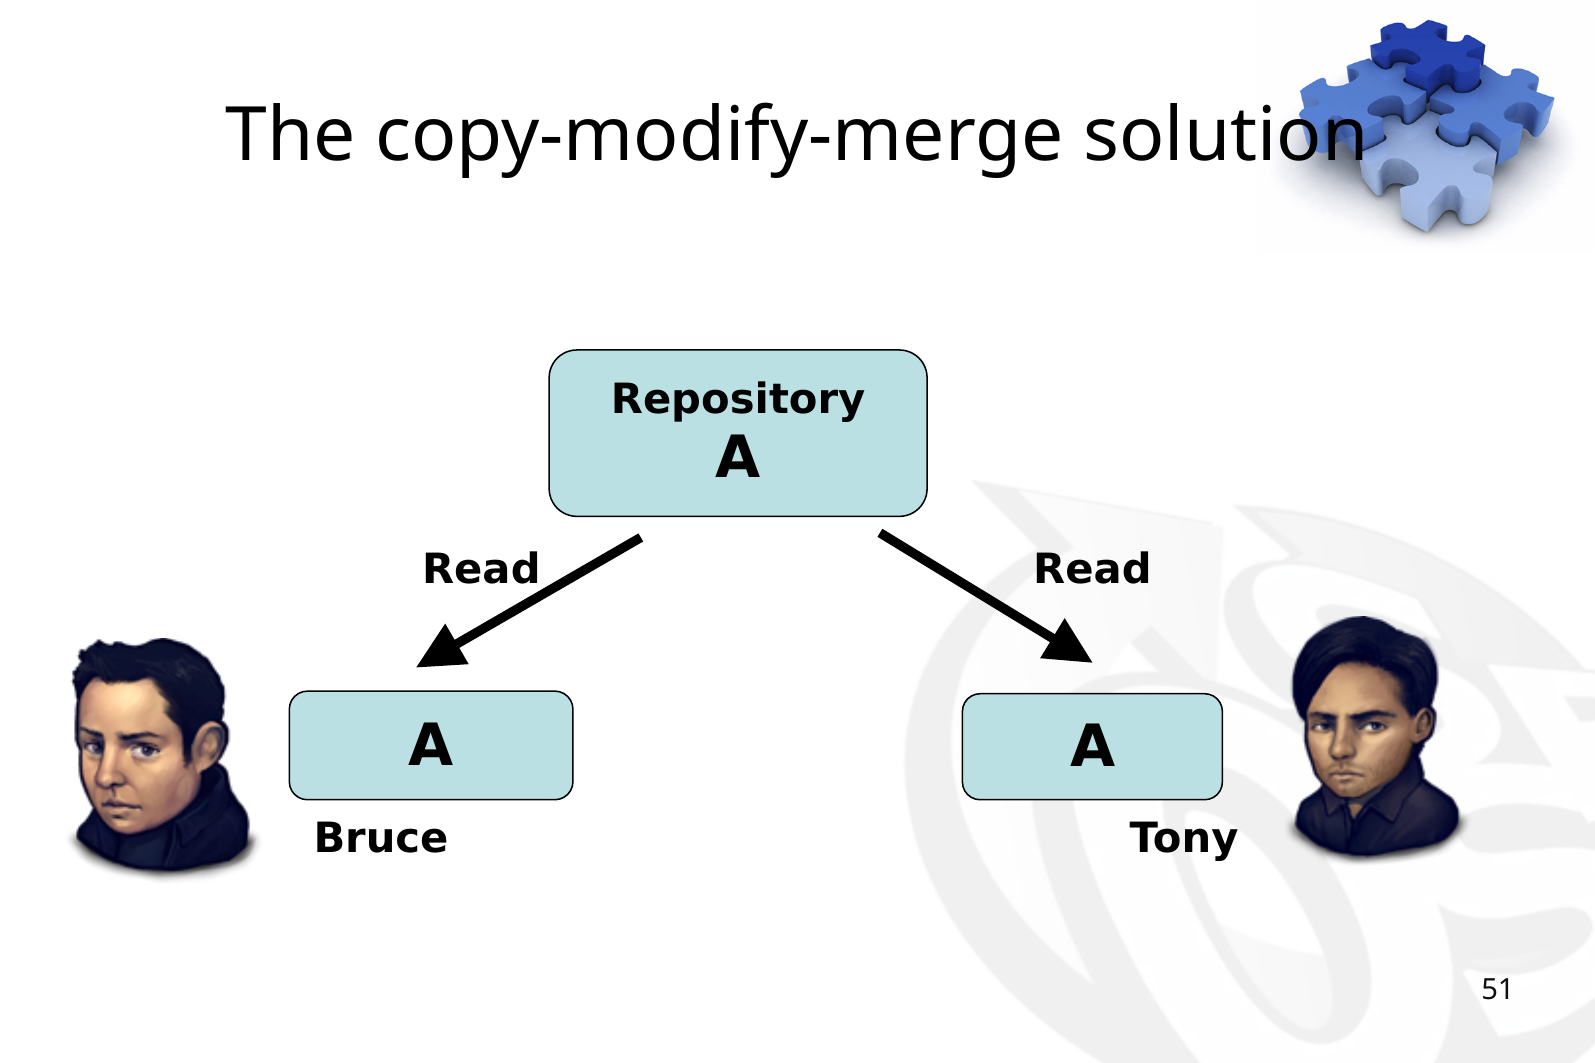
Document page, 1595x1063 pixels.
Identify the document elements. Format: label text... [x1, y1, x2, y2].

text_box A [289, 691, 573, 800]
picture [1257, 0, 1595, 253]
text_box Bruce Tony [298, 805, 1255, 870]
text_box Read Read [898, 537, 1223, 602]
picture [1252, 616, 1504, 868]
title The copy-modify-merge solution [79, 42, 1515, 220]
text_box A [962, 693, 1223, 800]
text_box Repository A [549, 349, 928, 517]
picture [40, 638, 289, 887]
text_box Read Read [407, 537, 982, 602]
